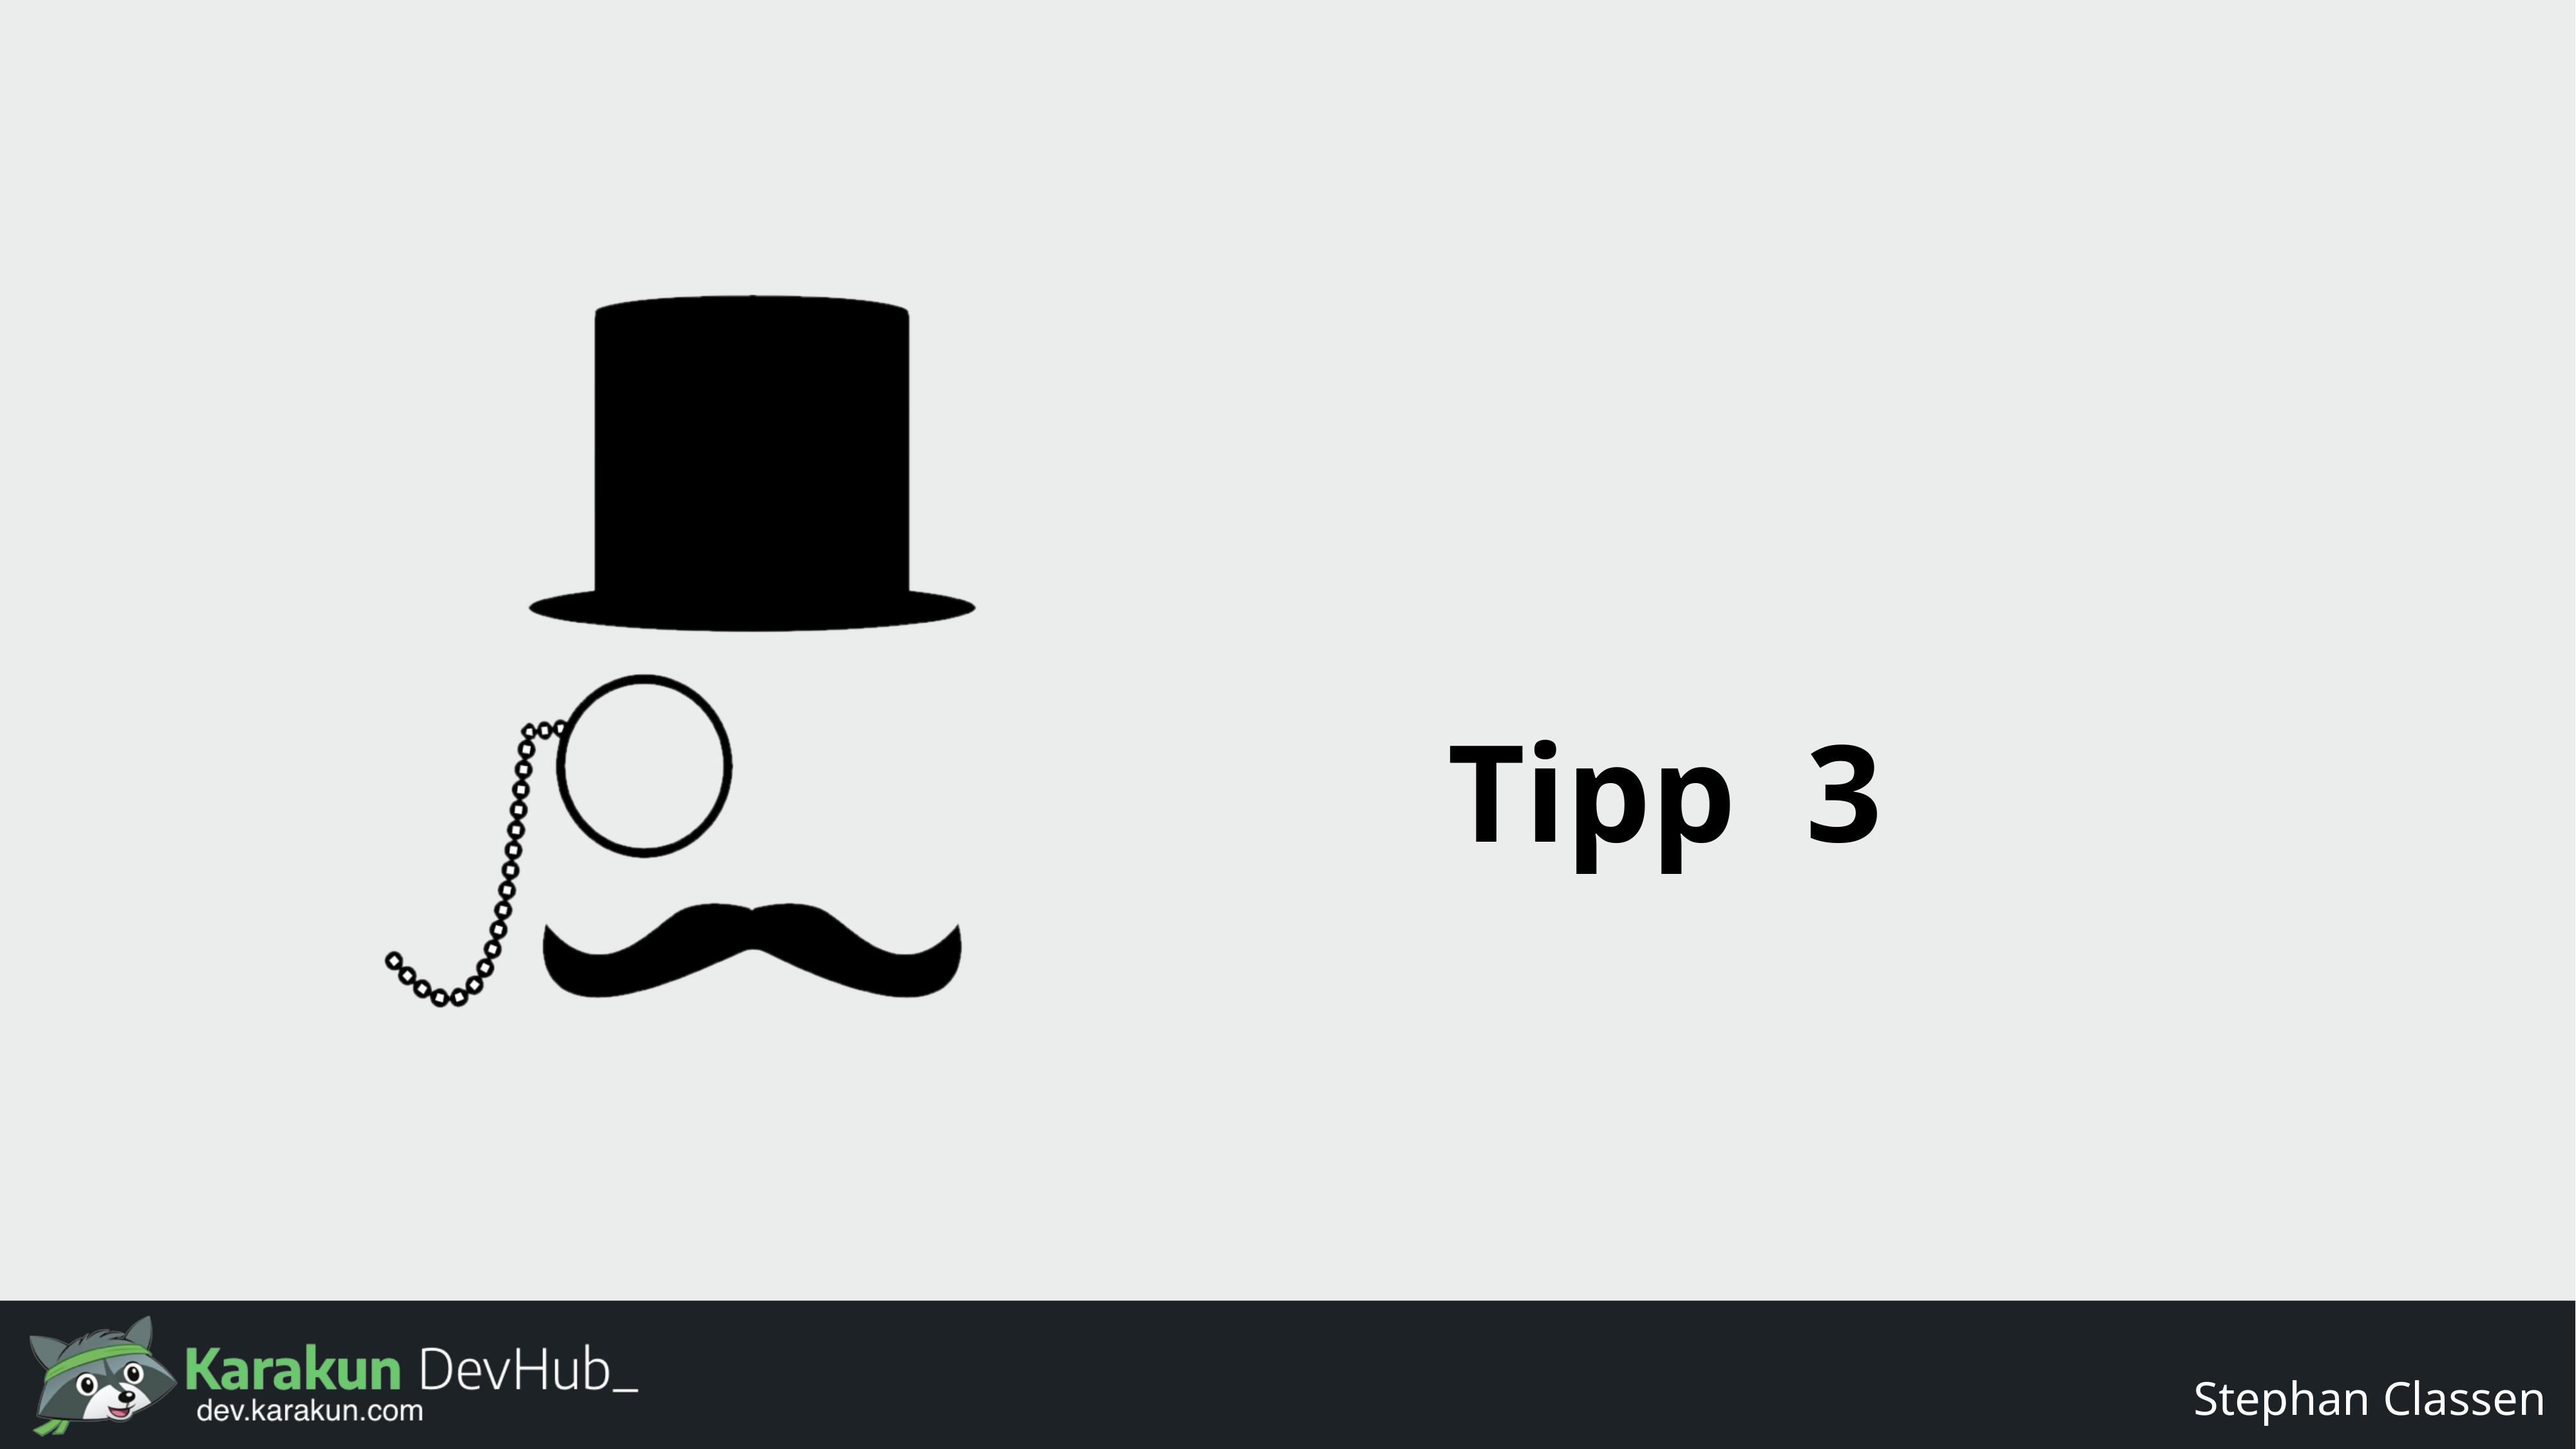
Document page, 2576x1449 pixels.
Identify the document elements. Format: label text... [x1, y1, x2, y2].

text_box Tipp 3 [1438, 703, 1892, 874]
picture [30, 1316, 647, 1437]
text_box [0, 1300, 2575, 1449]
picture [329, 286, 1027, 1012]
text_box Stephan Classen [1795, 1361, 2557, 1434]
